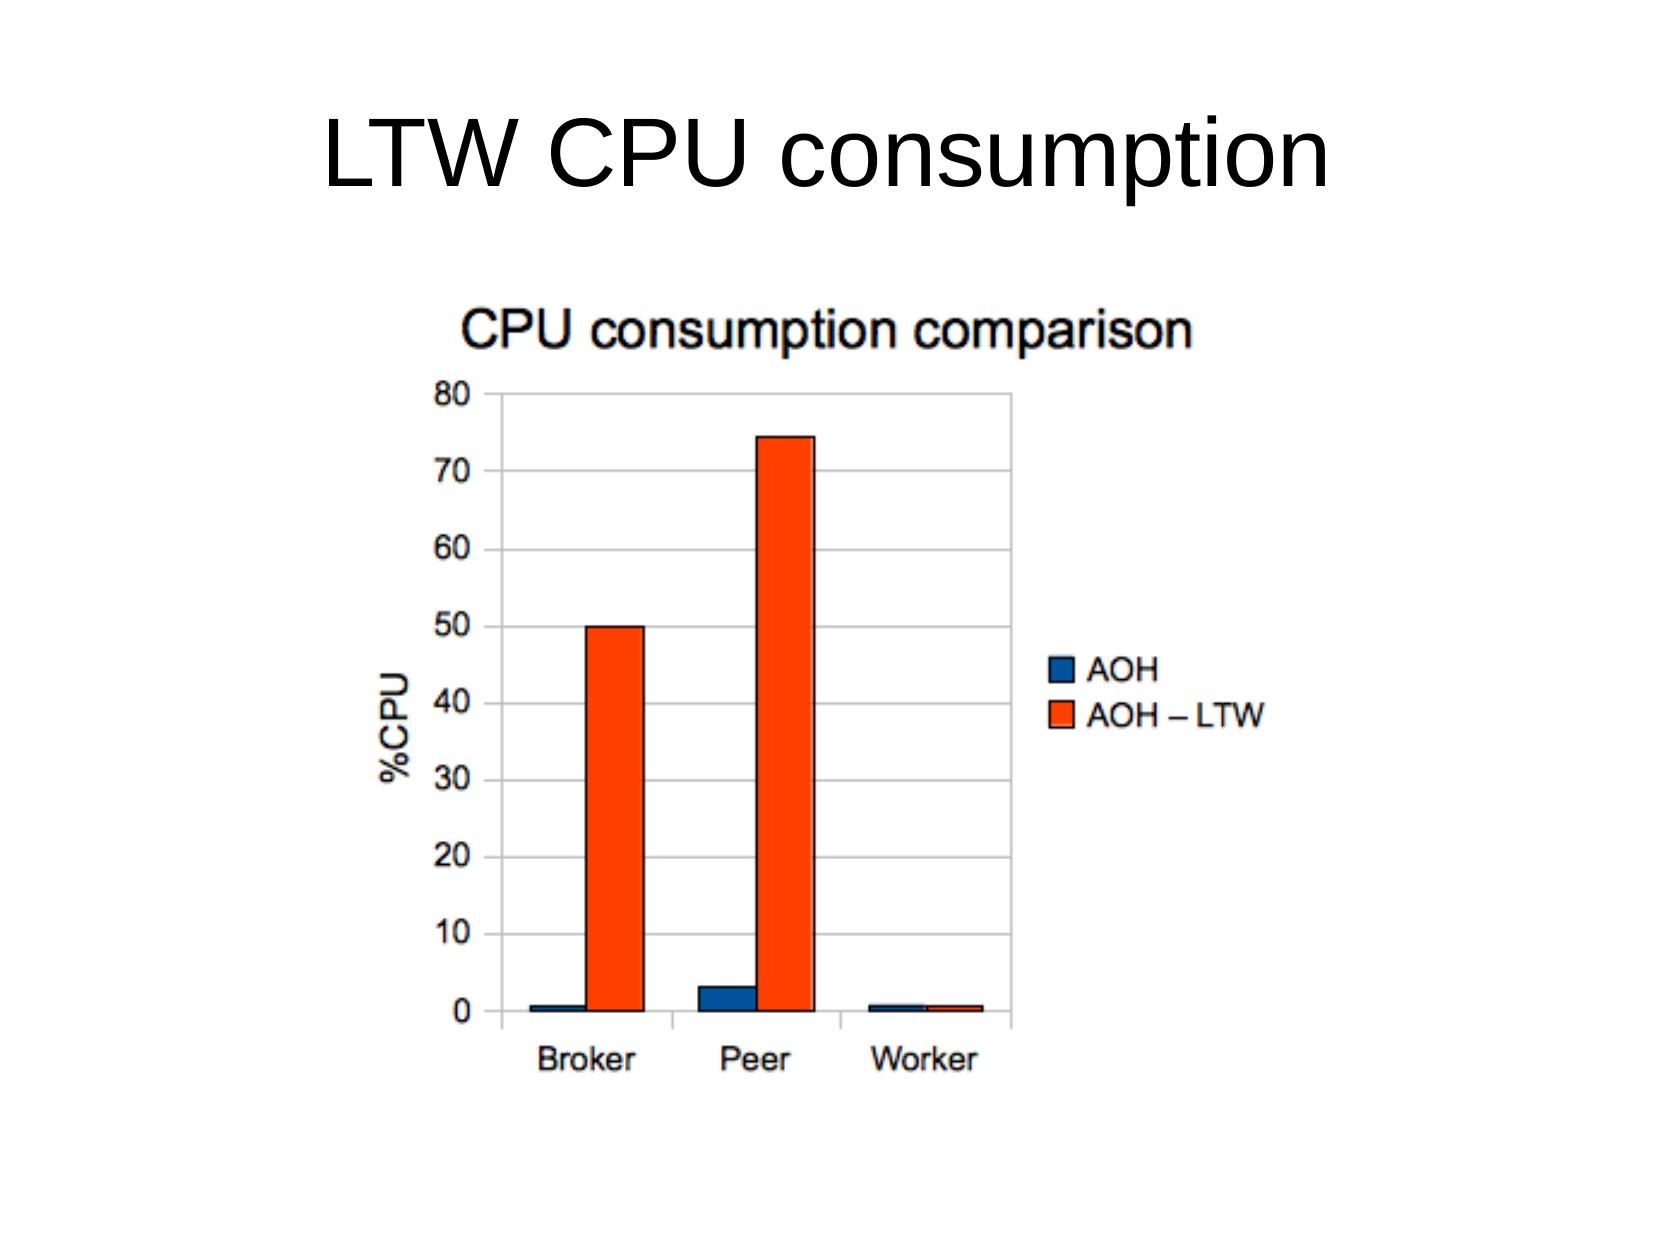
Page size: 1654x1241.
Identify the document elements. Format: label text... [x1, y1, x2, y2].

title LTW CPU consumption [82, 49, 1571, 257]
picture [367, 290, 1287, 1109]
